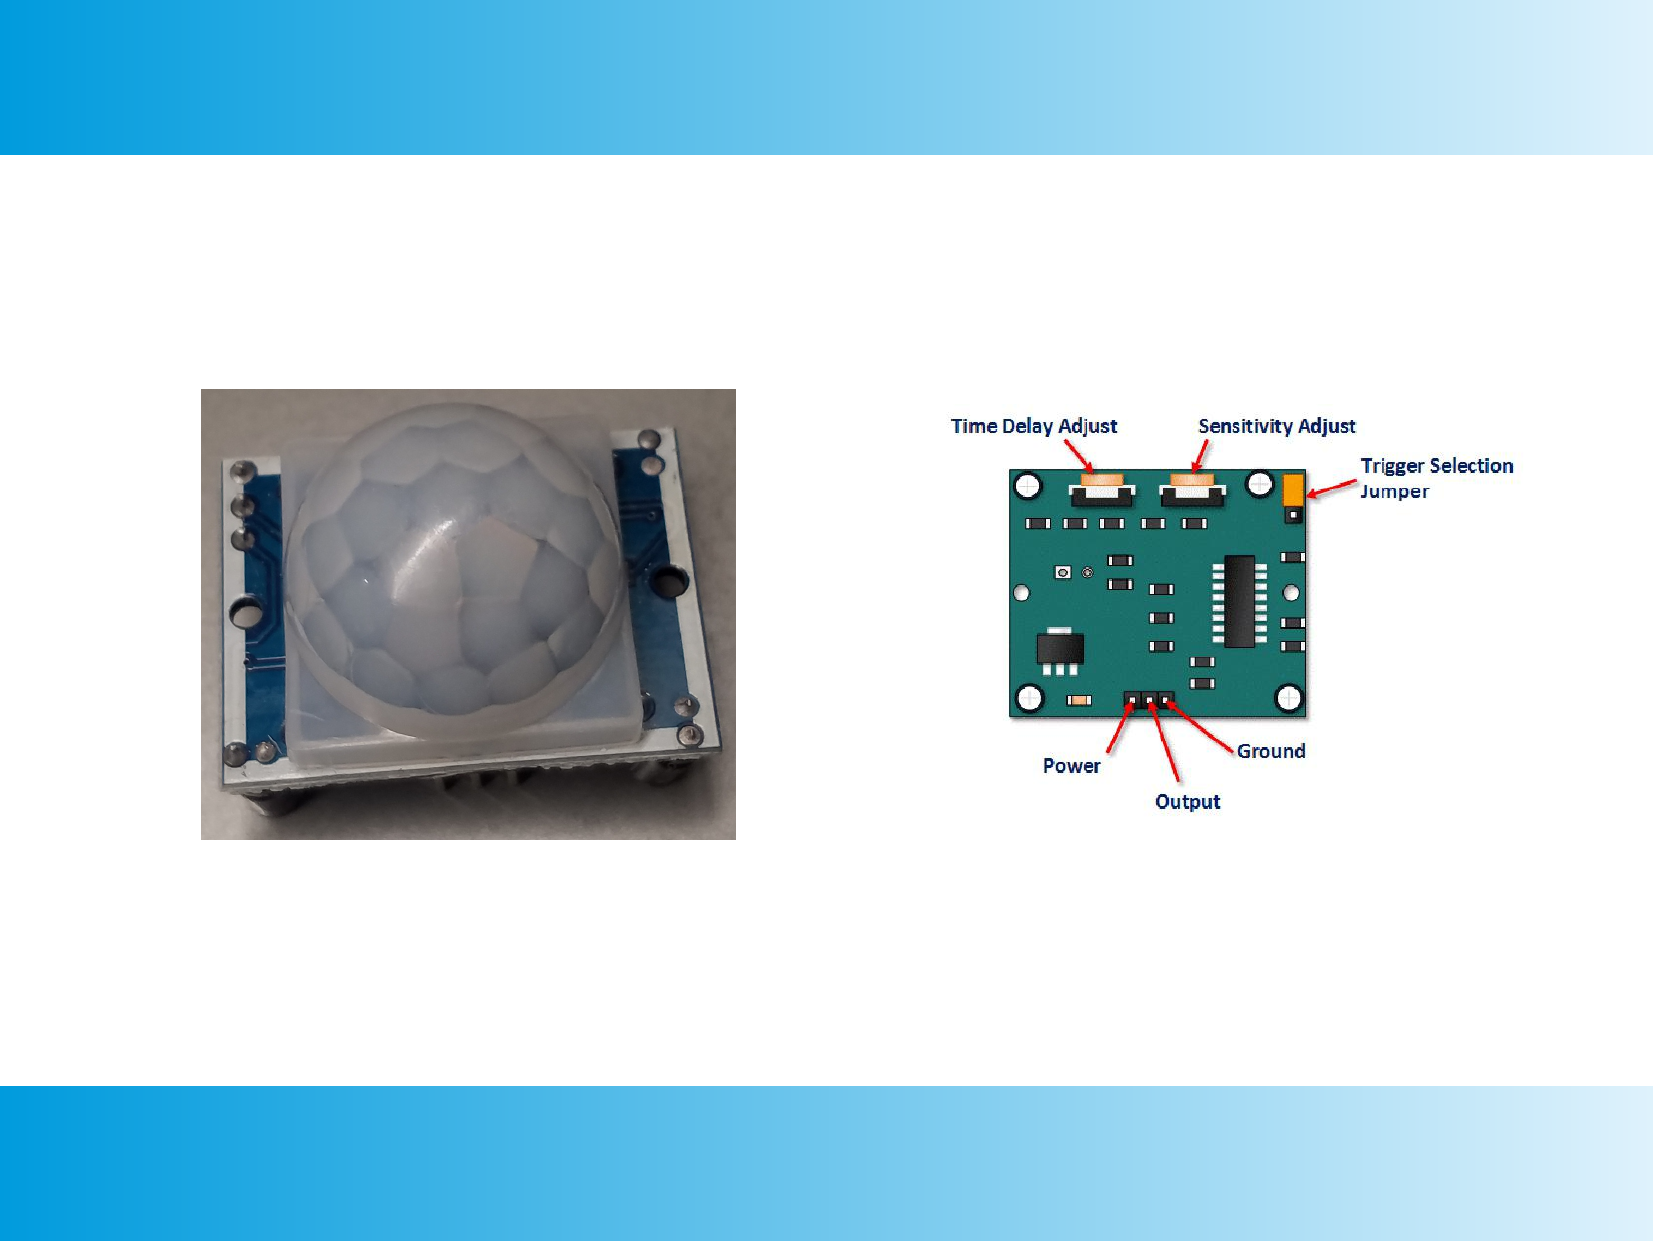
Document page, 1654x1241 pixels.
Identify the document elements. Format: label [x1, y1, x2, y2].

picture [201, 389, 736, 841]
picture [938, 404, 1531, 826]
